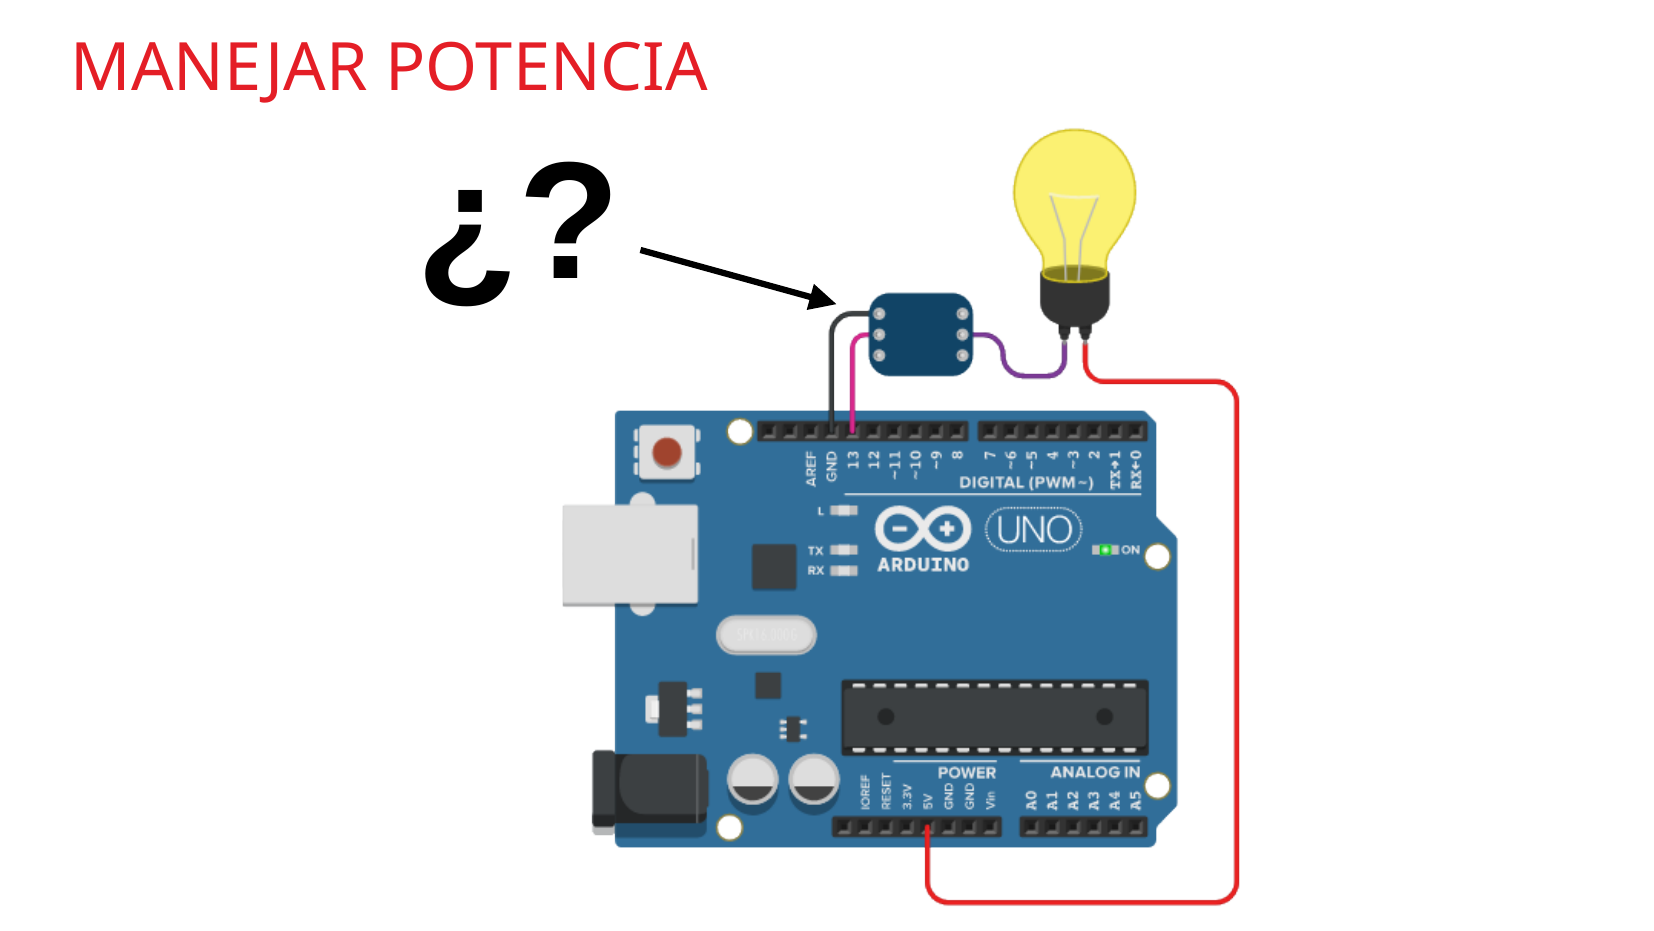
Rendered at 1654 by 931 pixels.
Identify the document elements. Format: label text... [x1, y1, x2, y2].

text_box ¿? [402, 120, 664, 328]
picture [549, 113, 1252, 917]
title MANEJAR POTENCIA [70, 11, 1347, 118]
